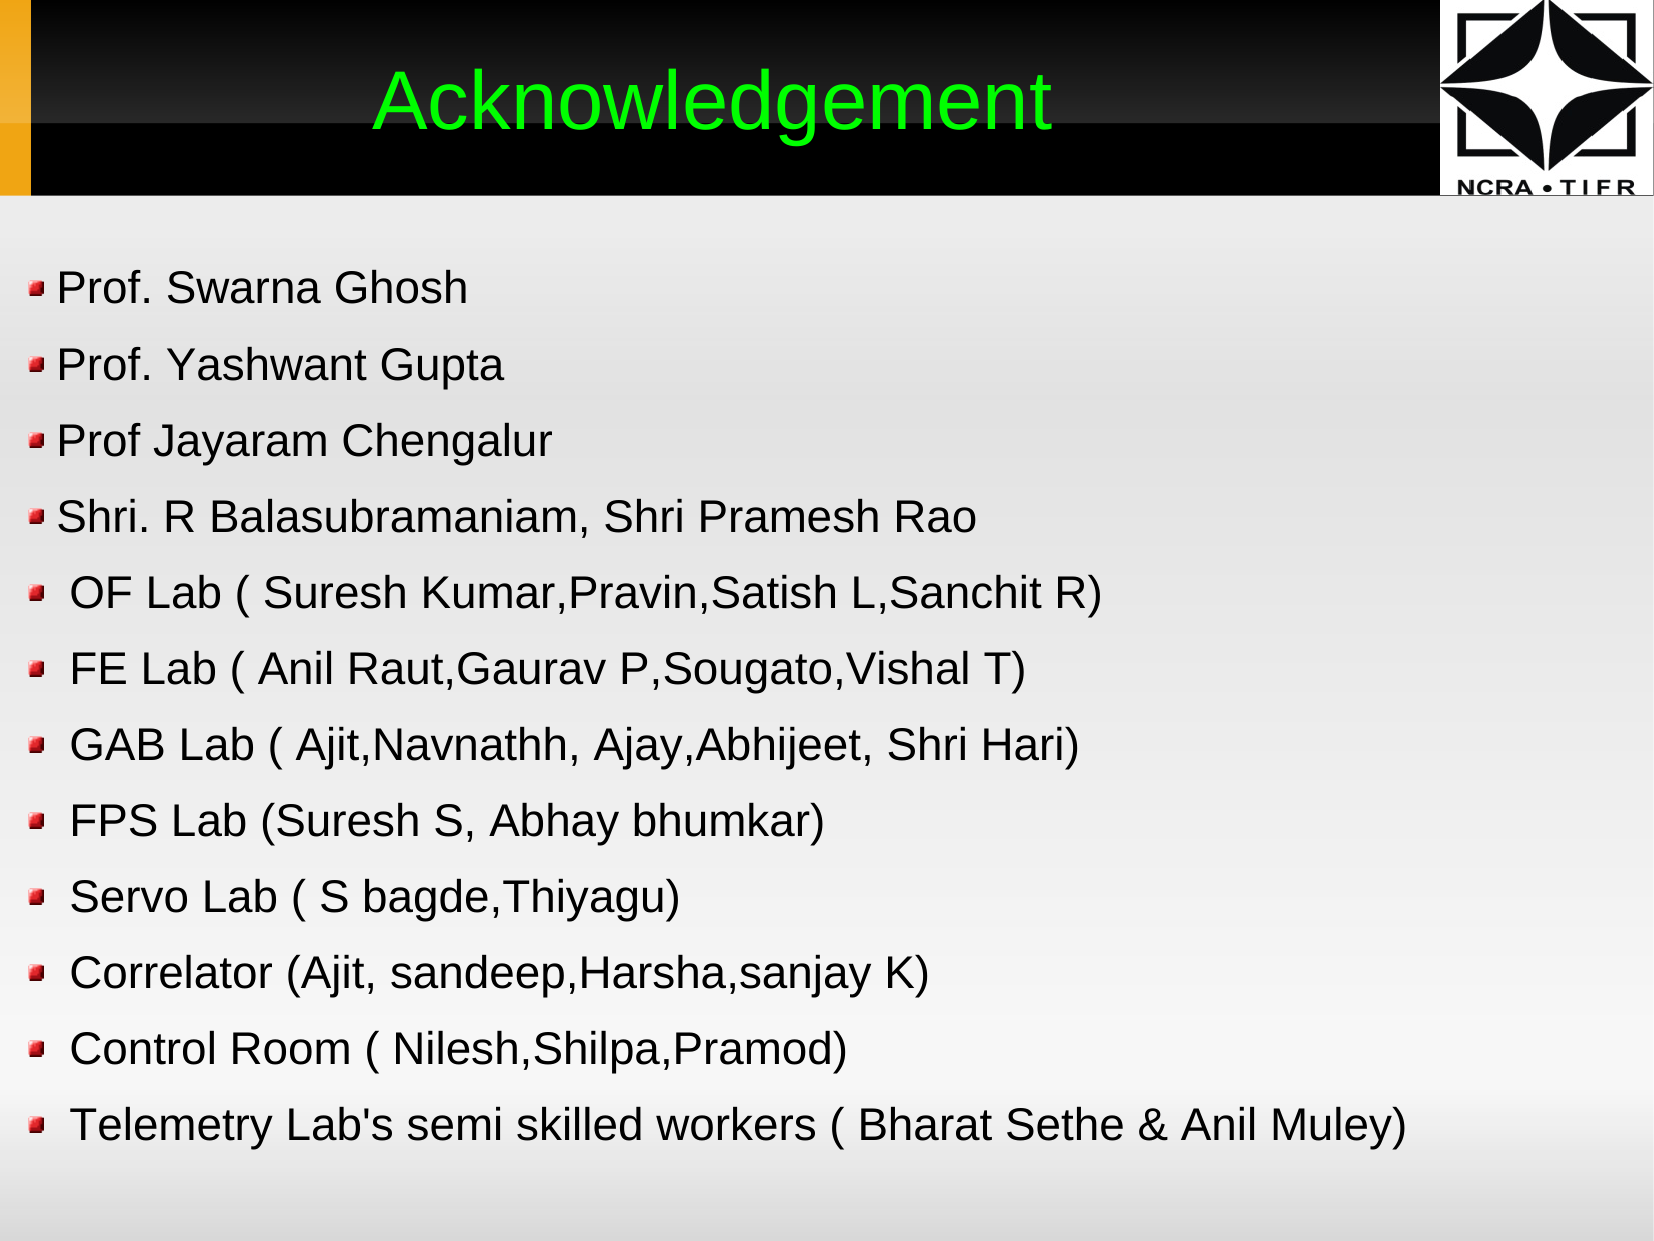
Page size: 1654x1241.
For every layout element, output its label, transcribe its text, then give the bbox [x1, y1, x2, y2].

text_box Acknowledgement [0, 46, 1426, 155]
text_box [855, 1050, 885, 1191]
picture [0, 0, 1654, 1241]
text_box Prof. Swarna Ghosh Prof. Yashwant Gupta Prof Jayaram Chengalur Shri. R Balasubramaniam, Shri Pramesh Rao OF Lab ( Suresh Kumar,Pravin,Satish L,Sanchit R) FE Lab ( Anil Raut,Gaurav P,Sougato,Vishal T) GAB Lab ( Ajit,Navnathh, Ajay,Abhijeet, Shri Hari) FPS Lab (Suresh S, Abhay bhumkar) Servo Lab ( S bagde,Thiyagu) Correlator (Ajit, sandeep,Harsha,sanjay K) Control Room ( Nilesh,Shilpa,Pramod) Telemetry Lab's semi skilled workers ( Bharat Sethe & Anil Muley) [13, 255, 1654, 1234]
